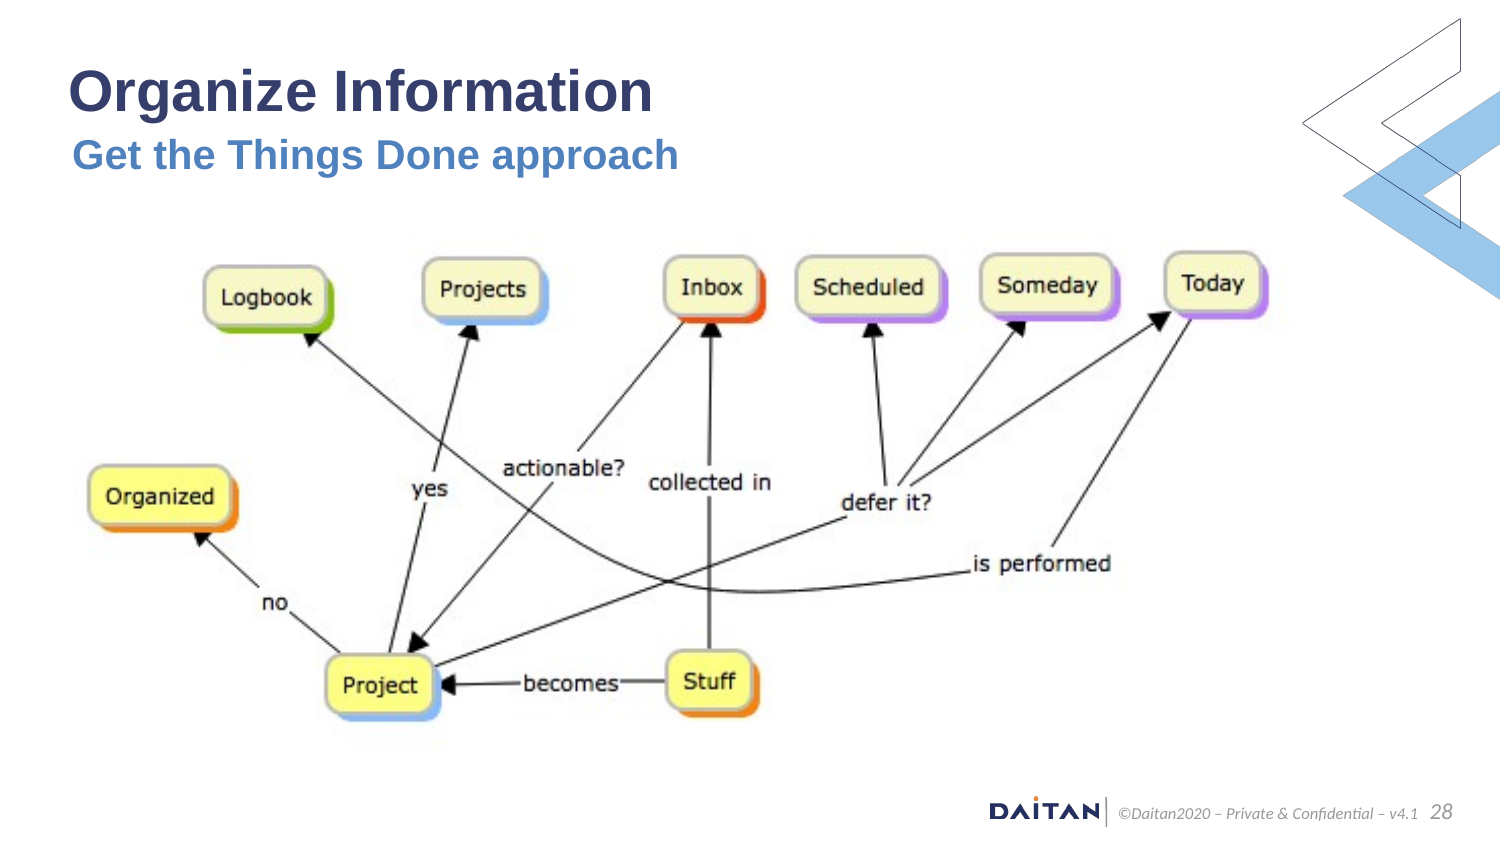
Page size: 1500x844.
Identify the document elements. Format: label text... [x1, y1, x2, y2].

subtitle Get the Things Done approach [57, 126, 1289, 172]
title Organize Information [57, 50, 1289, 126]
picture [990, 796, 1099, 819]
picture [57, 20, 1500, 775]
